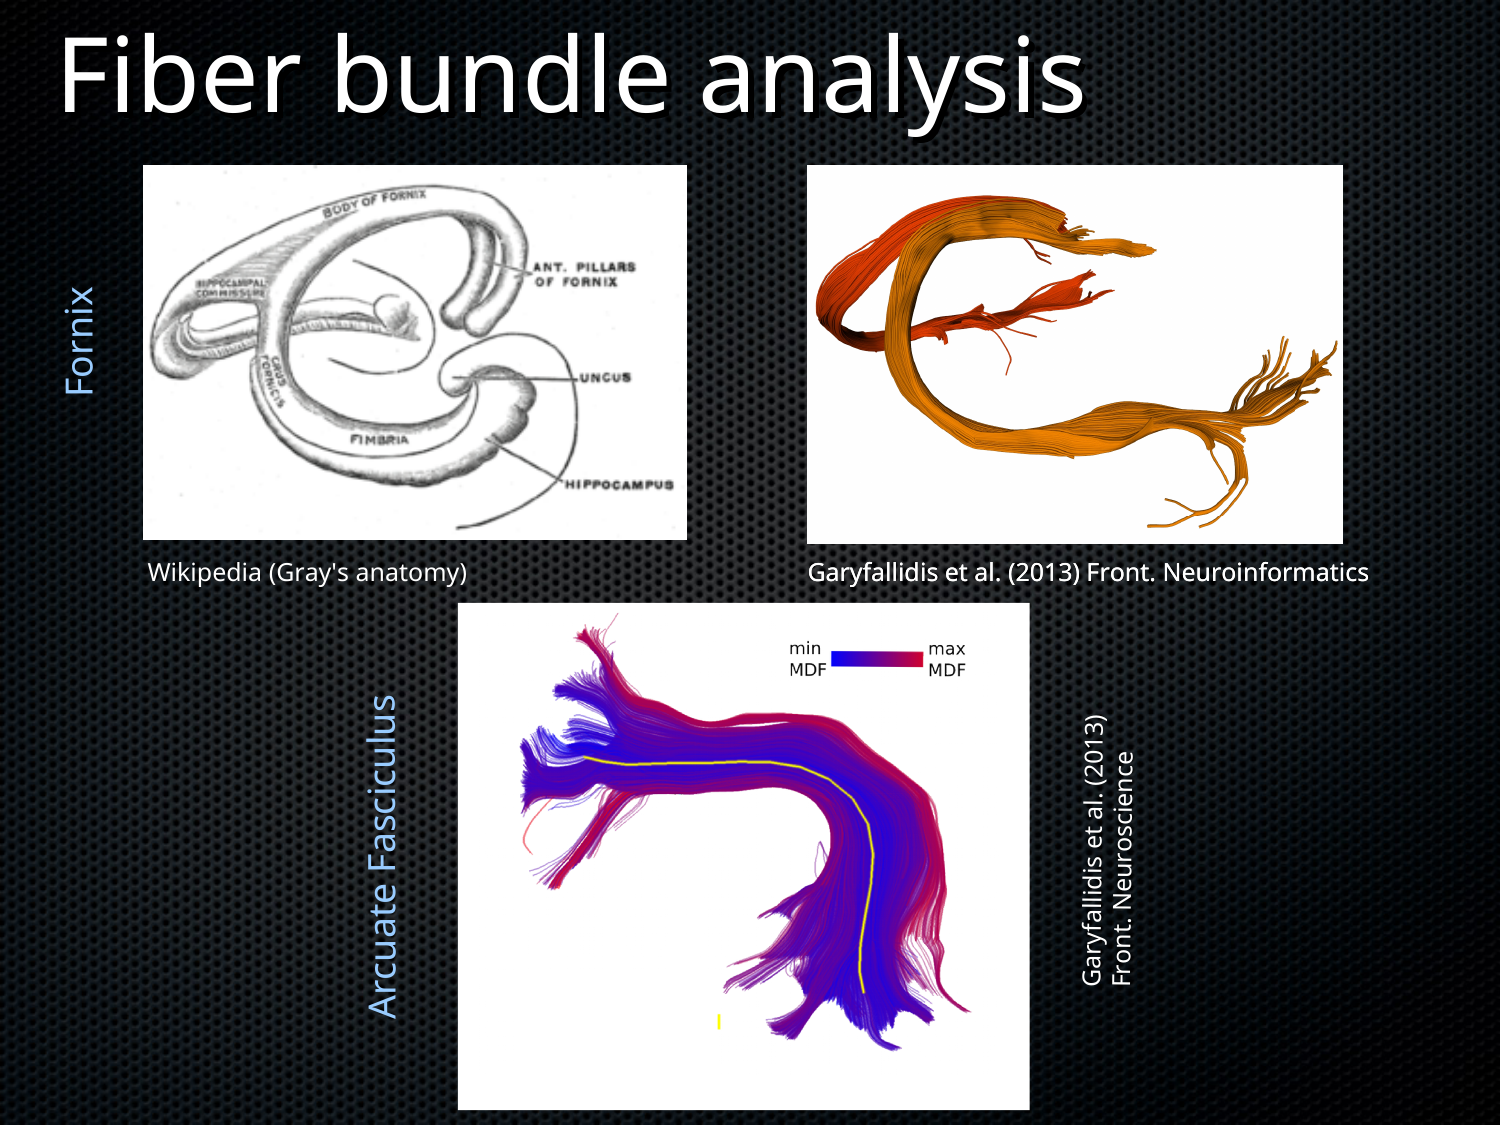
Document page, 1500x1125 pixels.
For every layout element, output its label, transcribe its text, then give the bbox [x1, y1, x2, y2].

text_box Garyfallidis et al. (2013) Front. Neuroinformatics [792, 549, 1427, 595]
picture [0, 0, 1500, 1125]
title Fiber bundle analysis [47, 0, 1492, 142]
text_box Wikipedia (Gray's anatomy) [132, 549, 510, 595]
text_box Garyfallidis et al. (2013) Front. Neuroscience [1067, 660, 1146, 1003]
text_box [457, 602, 1030, 1111]
text_box Fornix [47, 268, 108, 413]
text_box Arcuate Fasciculus [348, 657, 411, 1035]
